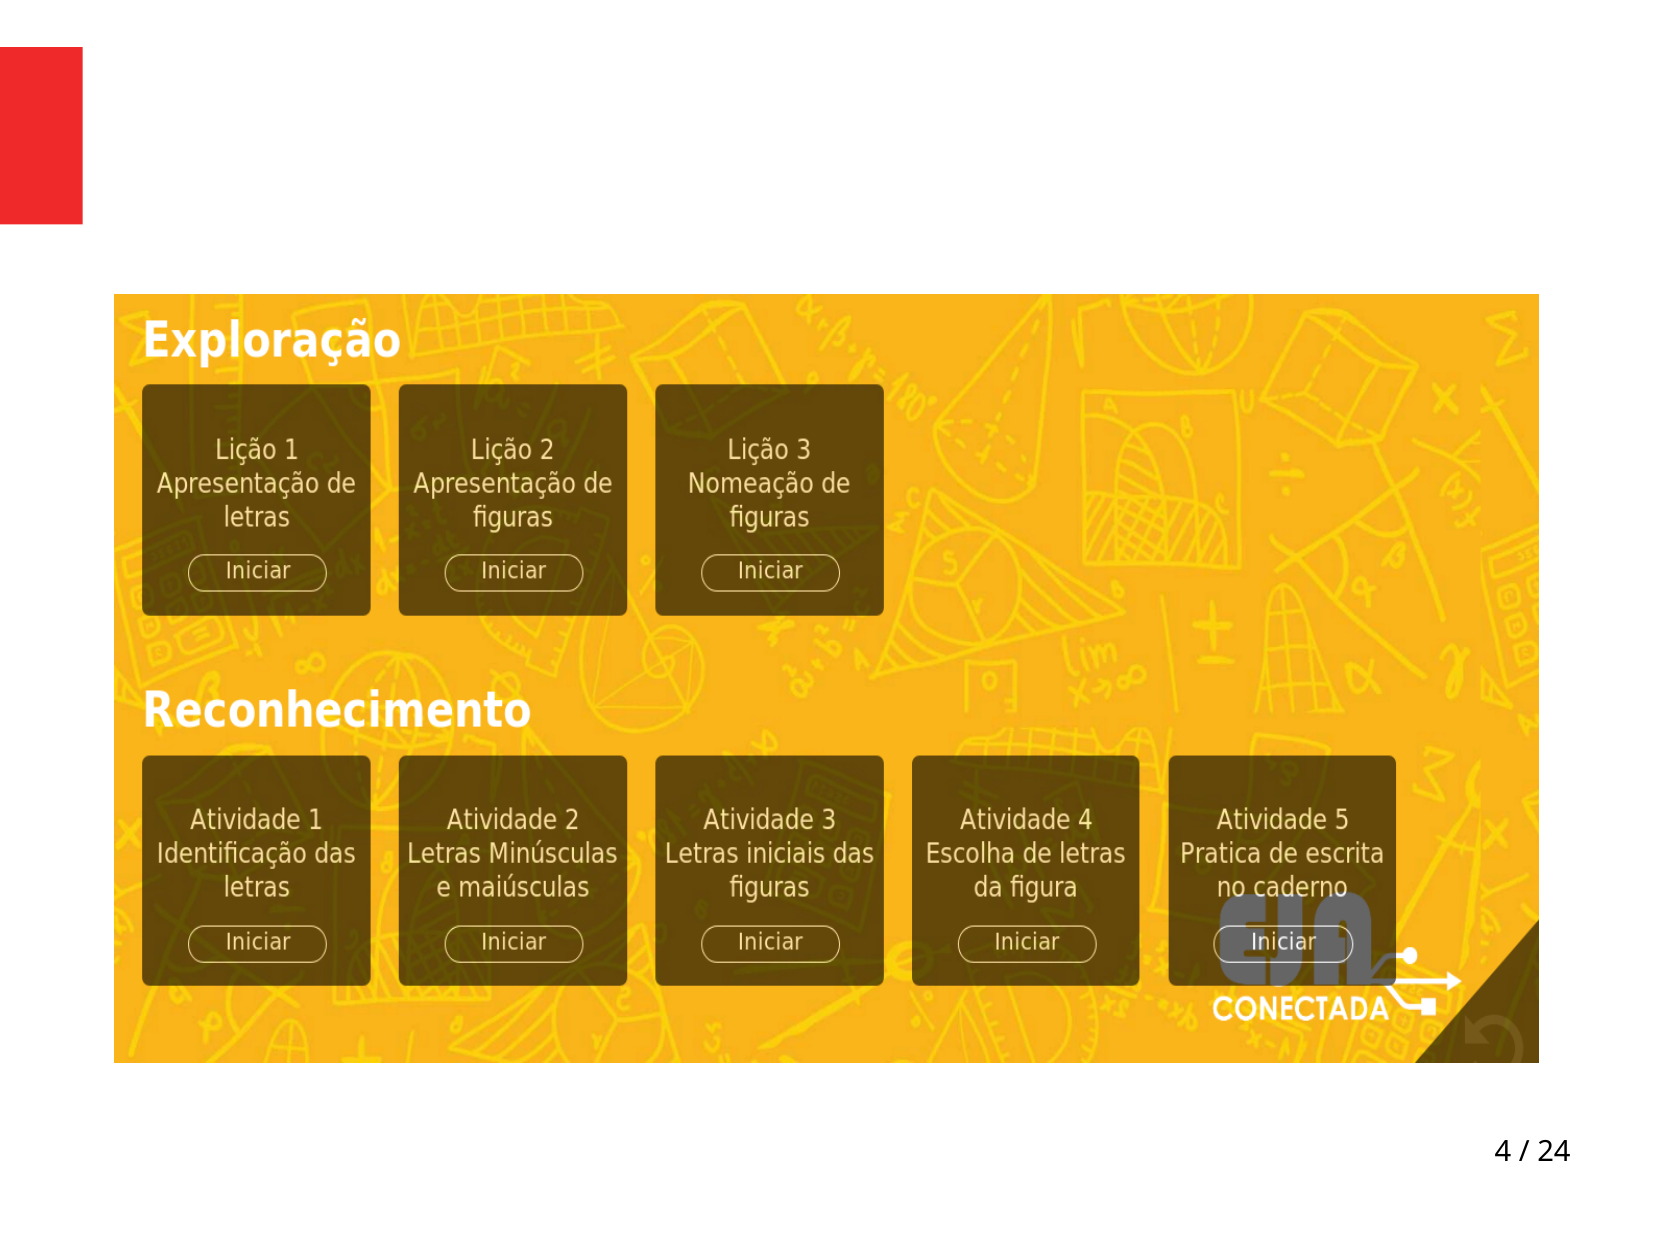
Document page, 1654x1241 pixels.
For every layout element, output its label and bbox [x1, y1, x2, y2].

picture [114, 294, 1539, 1063]
